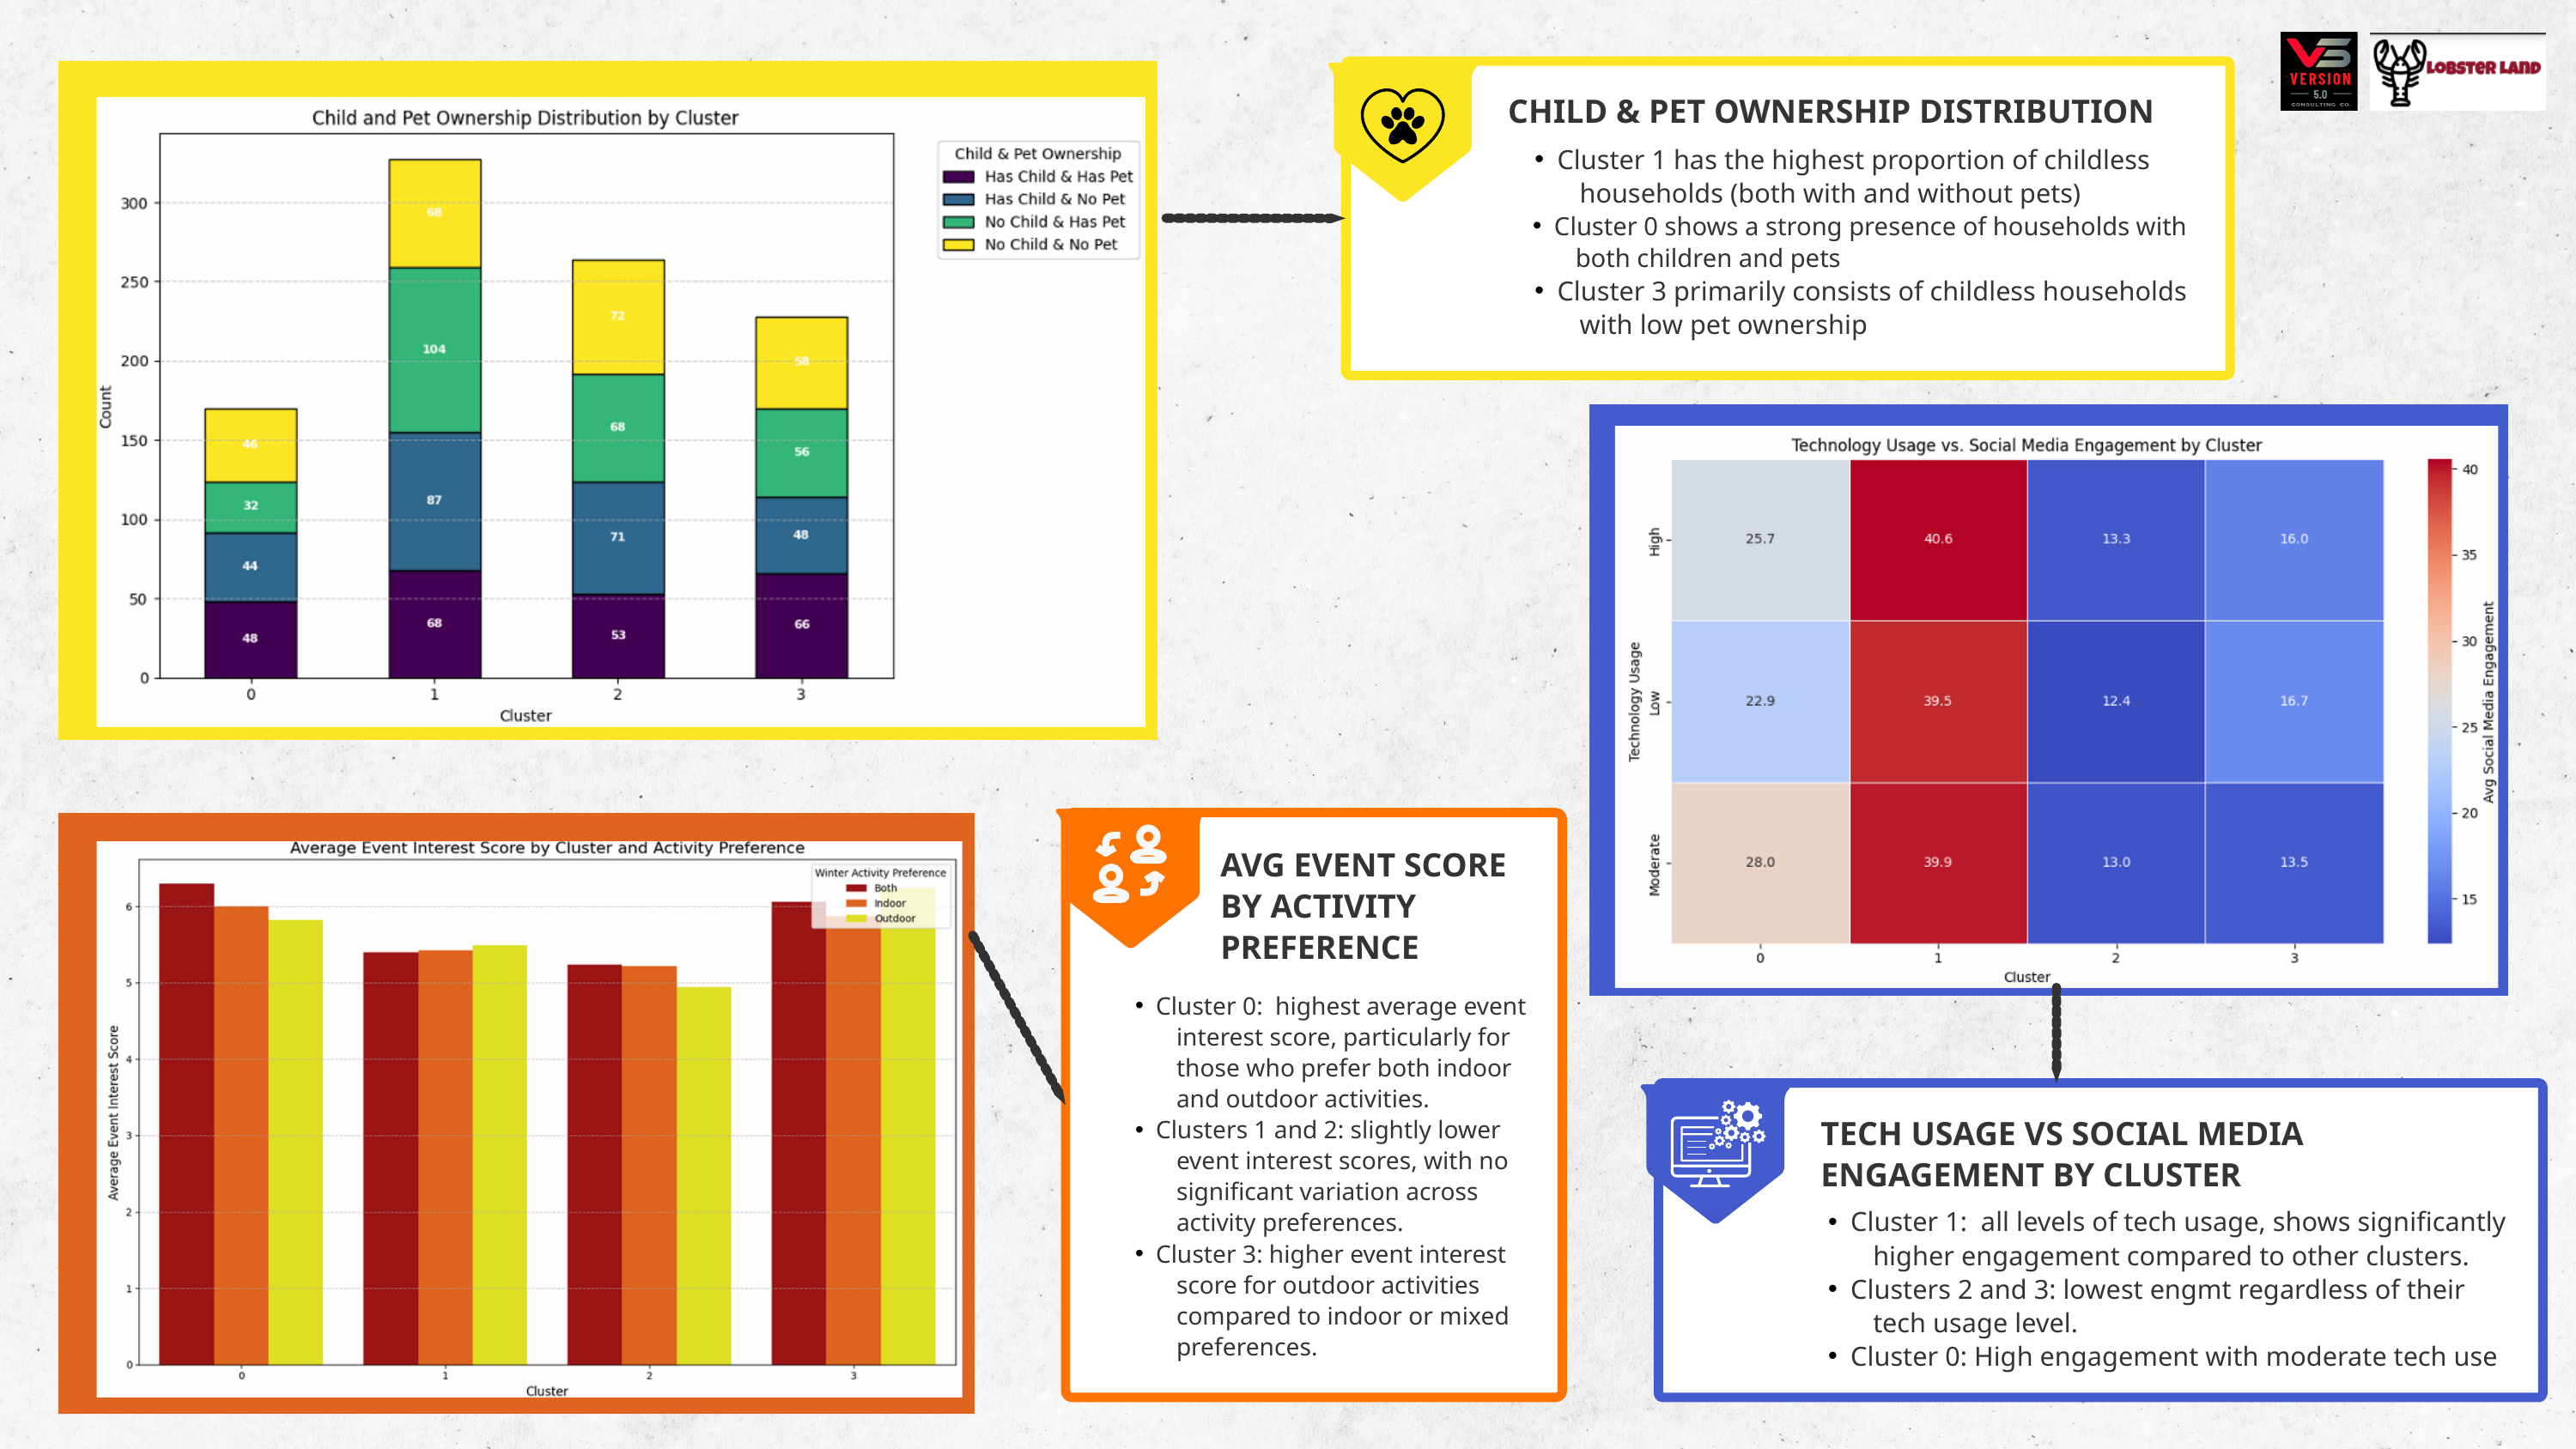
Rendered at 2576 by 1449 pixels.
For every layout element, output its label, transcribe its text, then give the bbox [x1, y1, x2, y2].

text_box TECH USAGE VS SOCIAL MEDIA ENGAGEMENT BY CLUSTER [1820, 1110, 2471, 1191]
text_box Cluster 1 has the highest proportion of childless households (both with and without pets) Cluster 0 shows a strong presence of households with both children and pets Cluster 3 primarily consists of childless households with low pet ownership [1490, 141, 2200, 338]
text_box [0, 0, 2576, 1449]
text_box AVG EVENT SCORE BY ACTIVITY PREFERENCE [1220, 842, 1552, 963]
text_box Cluster 0: highest average event interest score, particularly for those who prefer both indoor and outdoor activities. Clusters 1 and 2: slightly lower event interest scores, with no significant variation across activity preferences. Cluster 3: higher event interest score for outdoor activities compared to indoor or mixed preferences. [1094, 988, 1534, 1360]
text_box CHILD & PET OWNERSHIP DISTRIBUTION [1508, 88, 2255, 130]
text_box Cluster 1: all levels of tech usage, shows significantly higher engagement compared to other clusters. Clusters 2 and 3: lowest engmt regardless of their tech usage level. Cluster 0: High engagement with moderate tech use [1783, 1203, 2524, 1372]
